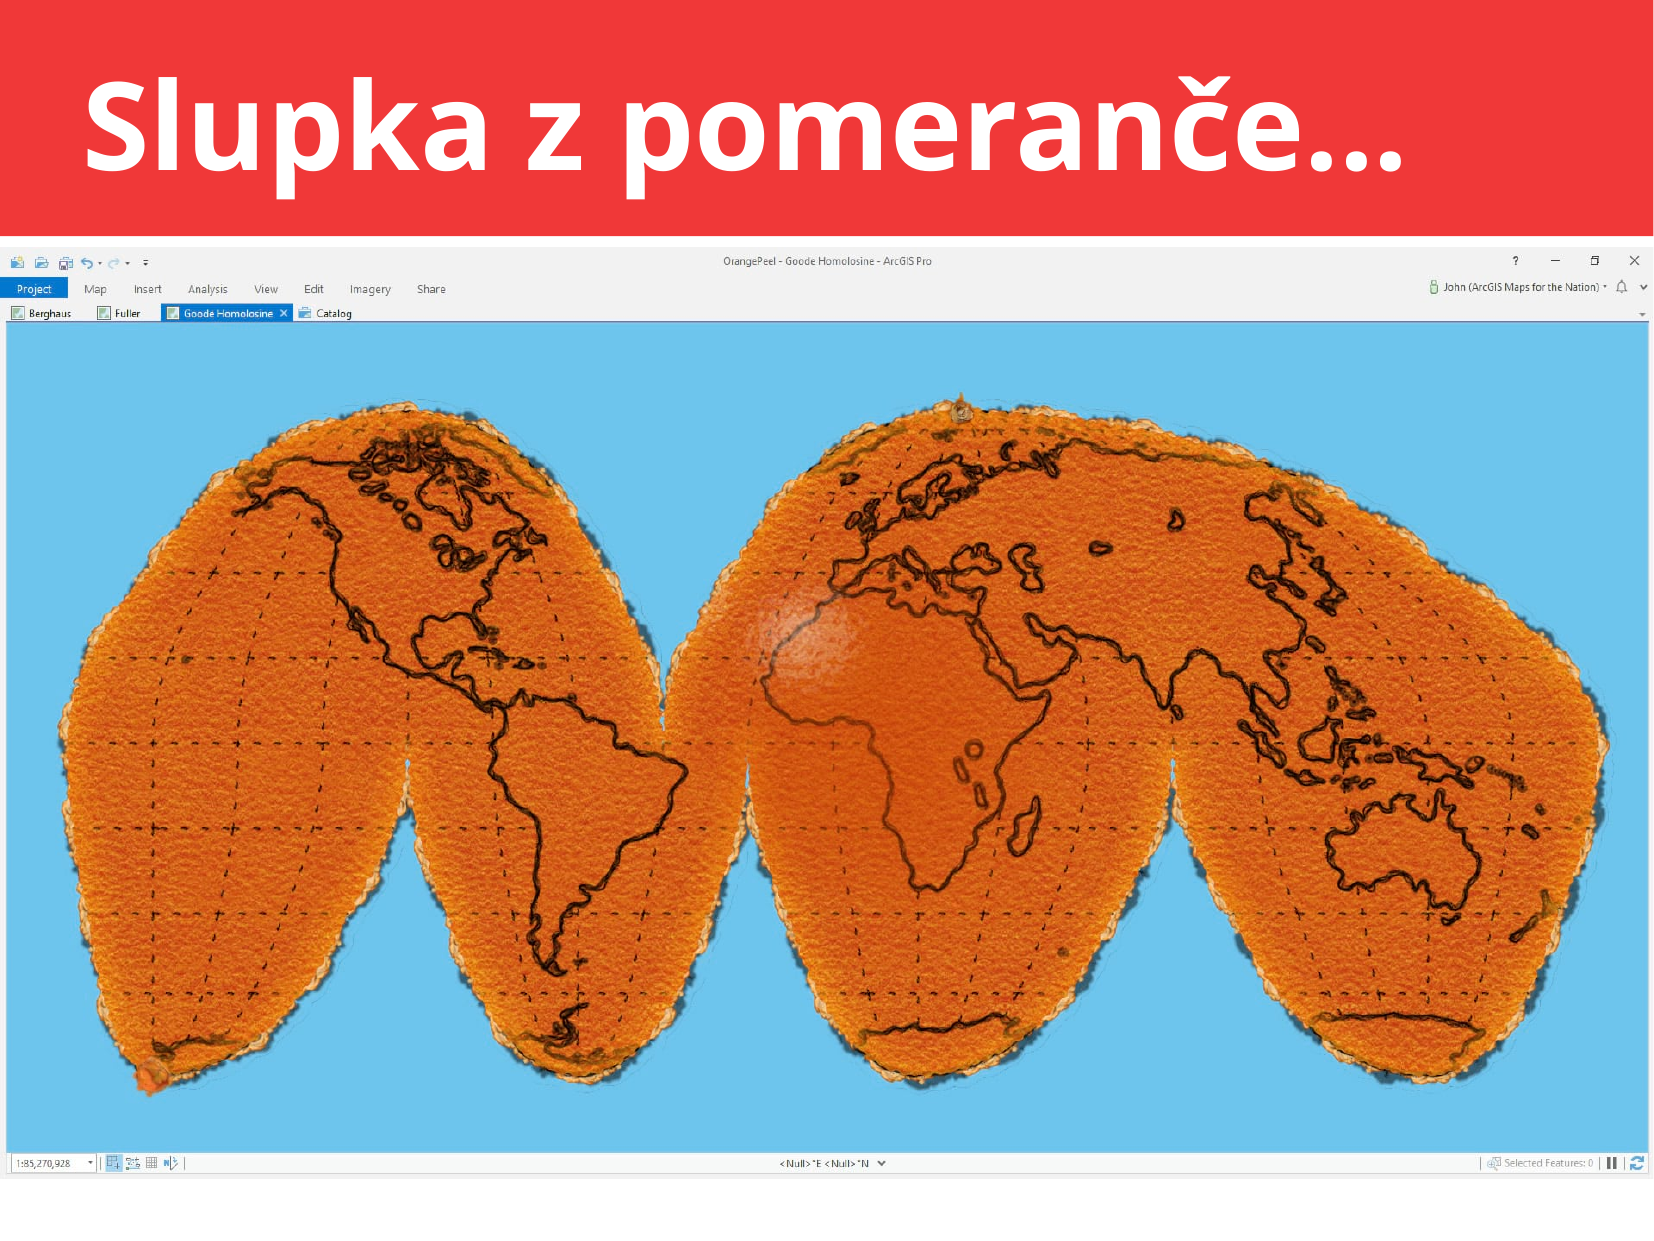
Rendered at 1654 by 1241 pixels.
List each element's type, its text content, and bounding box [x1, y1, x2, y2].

title Slupka z pomeranče... [82, 19, 1571, 227]
picture [0, 247, 1654, 1179]
